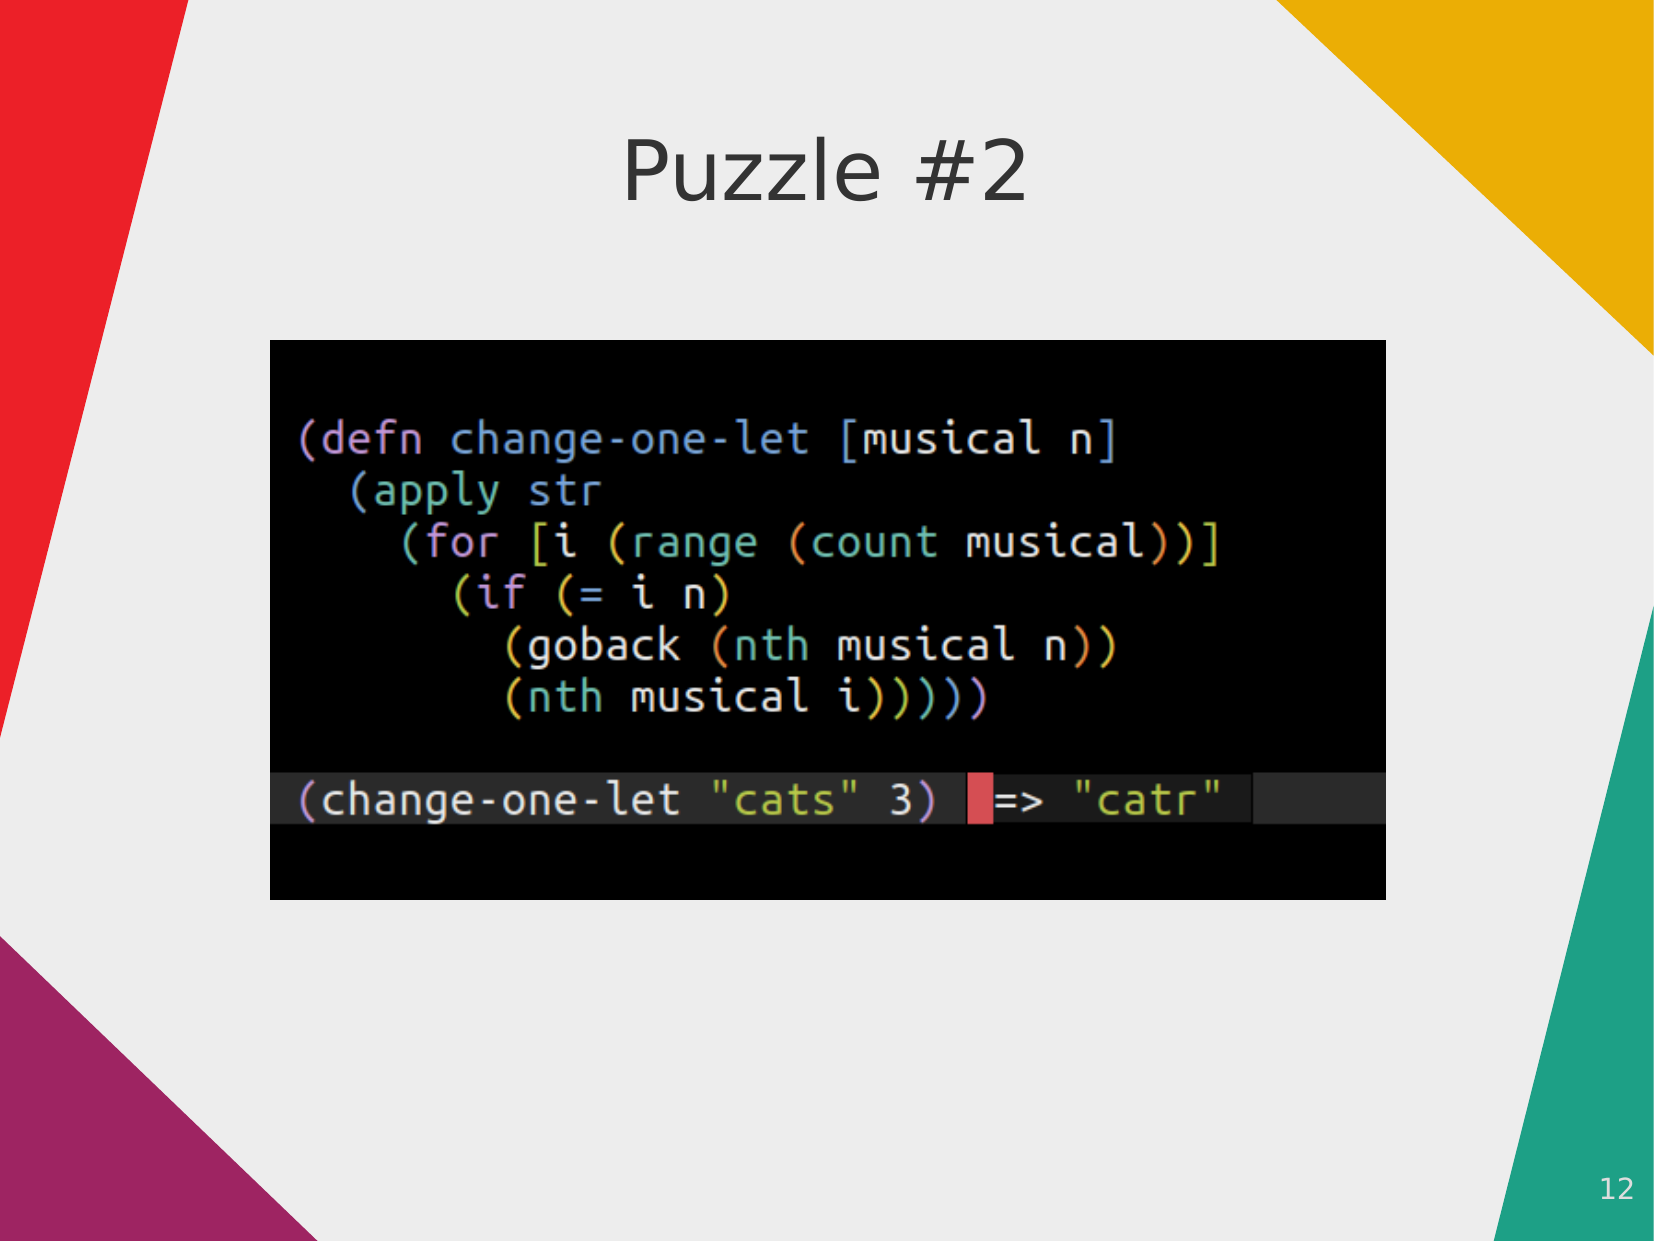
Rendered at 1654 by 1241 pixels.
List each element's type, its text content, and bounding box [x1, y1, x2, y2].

list [114, 302, 1539, 1033]
title Puzzle #2 [114, 73, 1539, 271]
picture [270, 340, 1386, 901]
